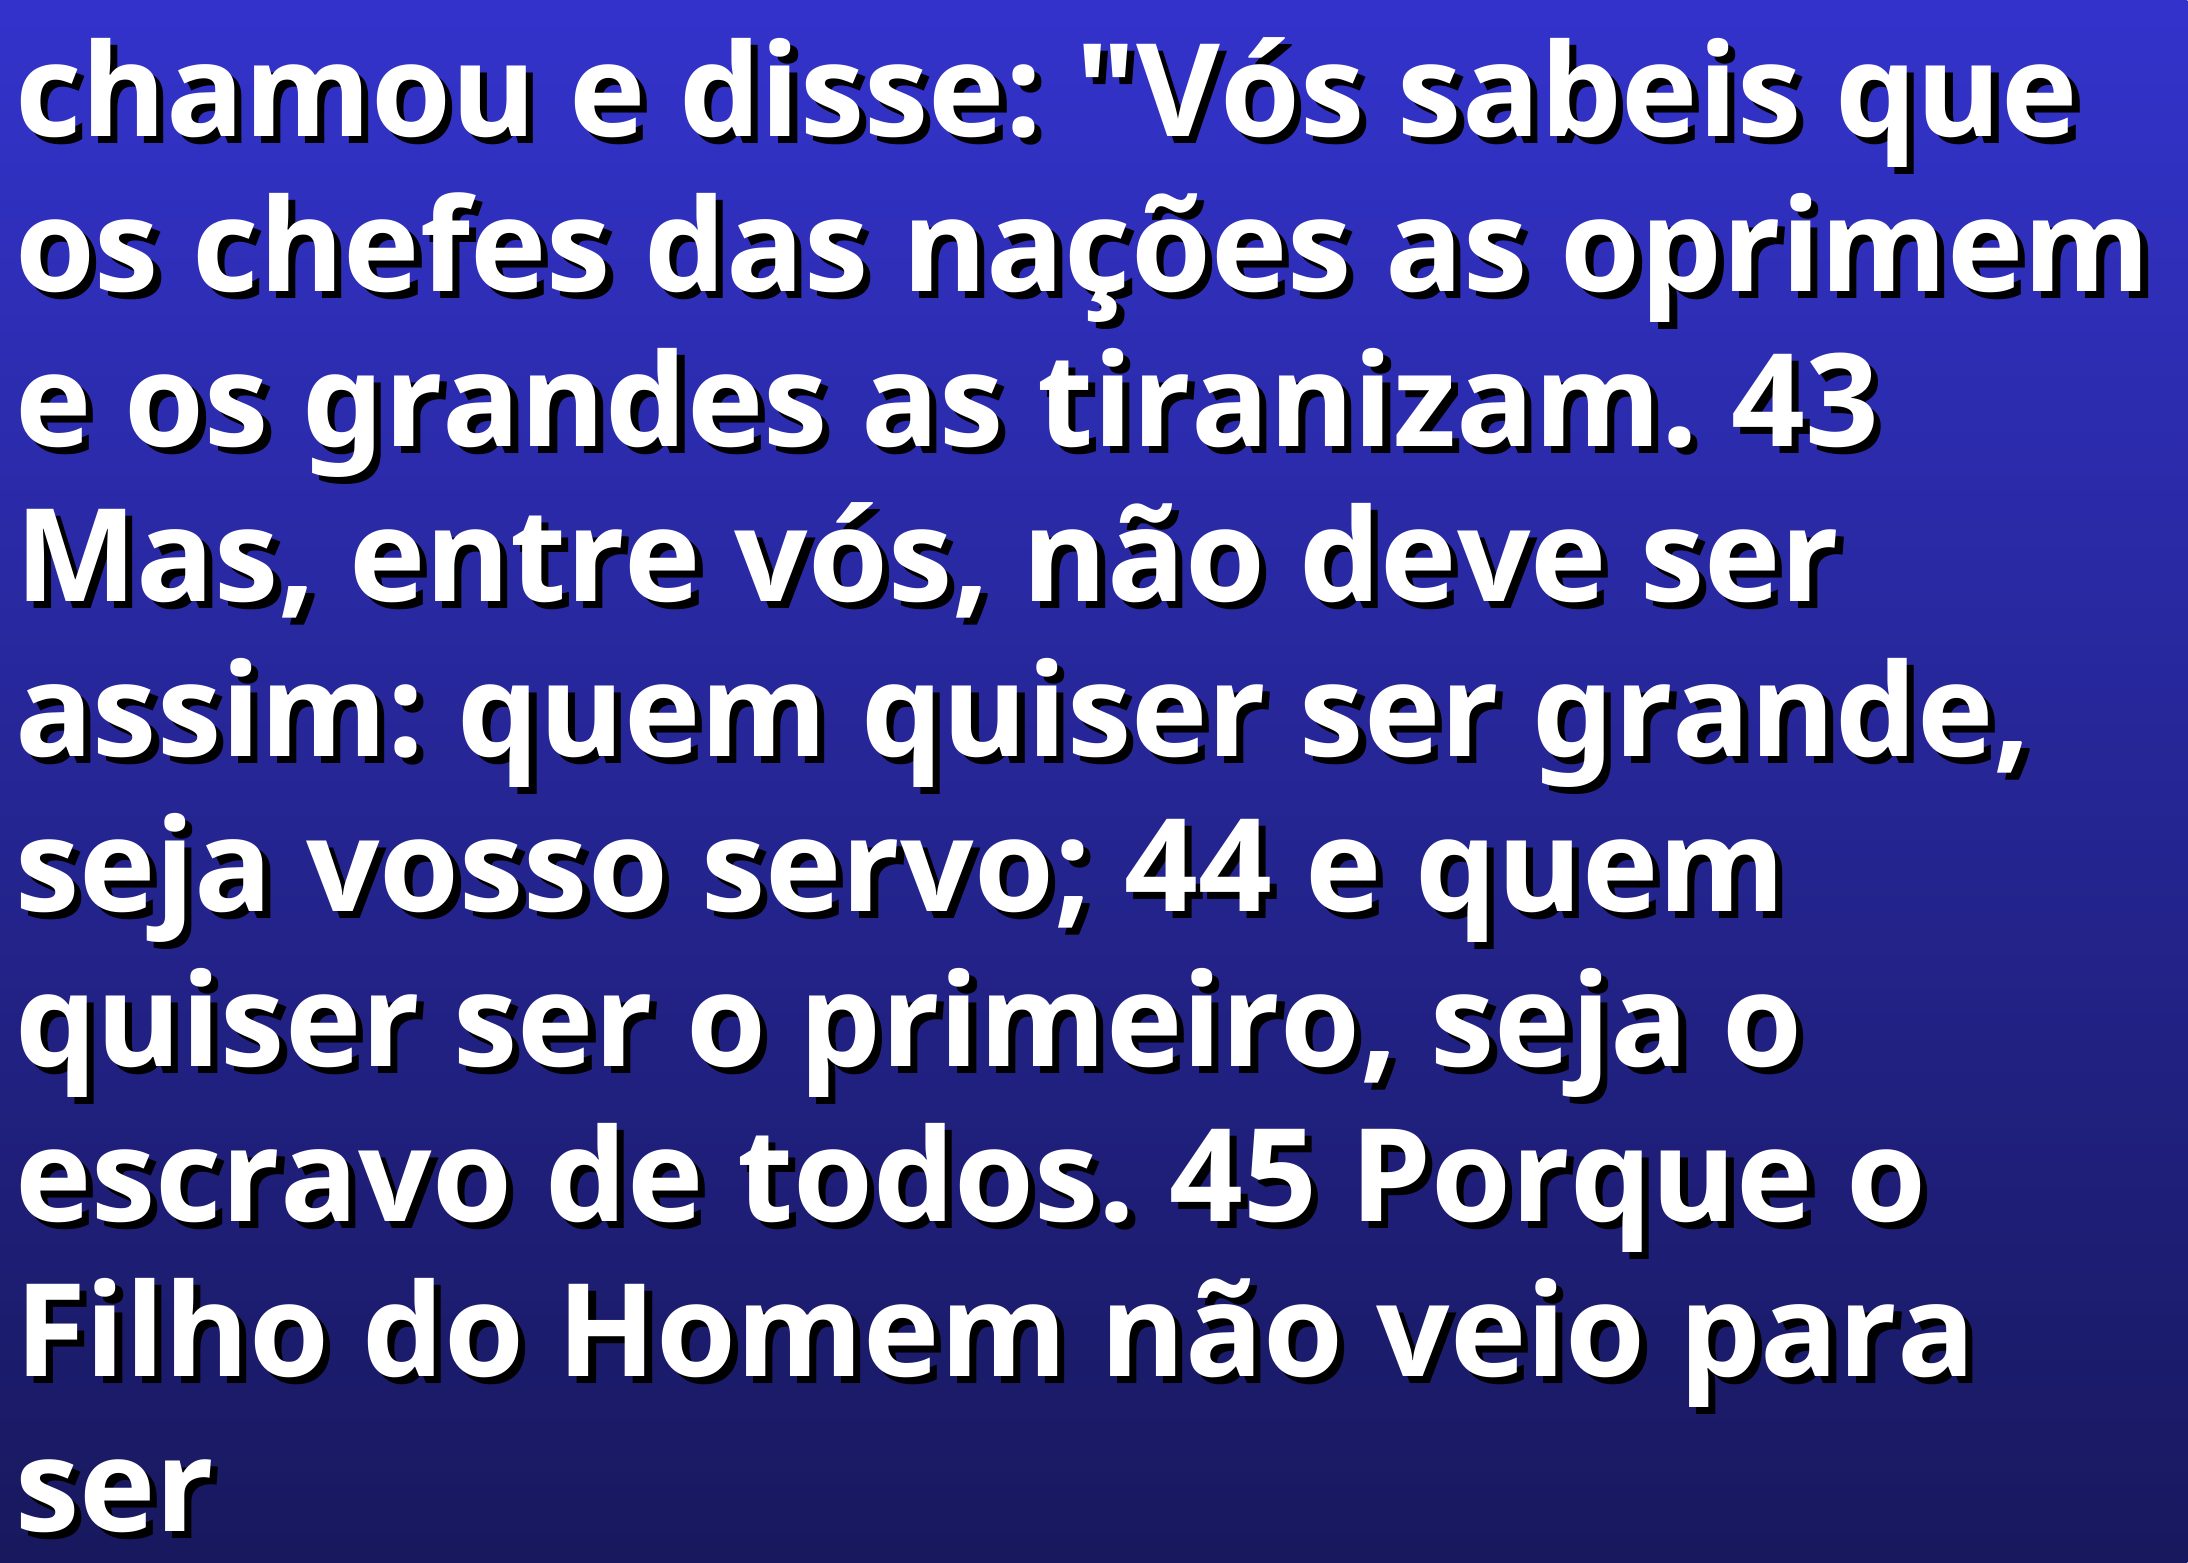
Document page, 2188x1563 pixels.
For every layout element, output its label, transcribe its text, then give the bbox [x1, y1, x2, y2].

text_box chamou e disse: "Vós sabeis que os chefes das nações as oprimem e os grandes as tiranizam. 43 Mas, entre vós, não deve ser assim: quem quiser ser grande, seja vosso servo; 44 e quem quiser ser o primeiro, seja o escravo de todos. 45 Porque o Filho do Homem não veio para ser [0, 0, 2188, 1563]
